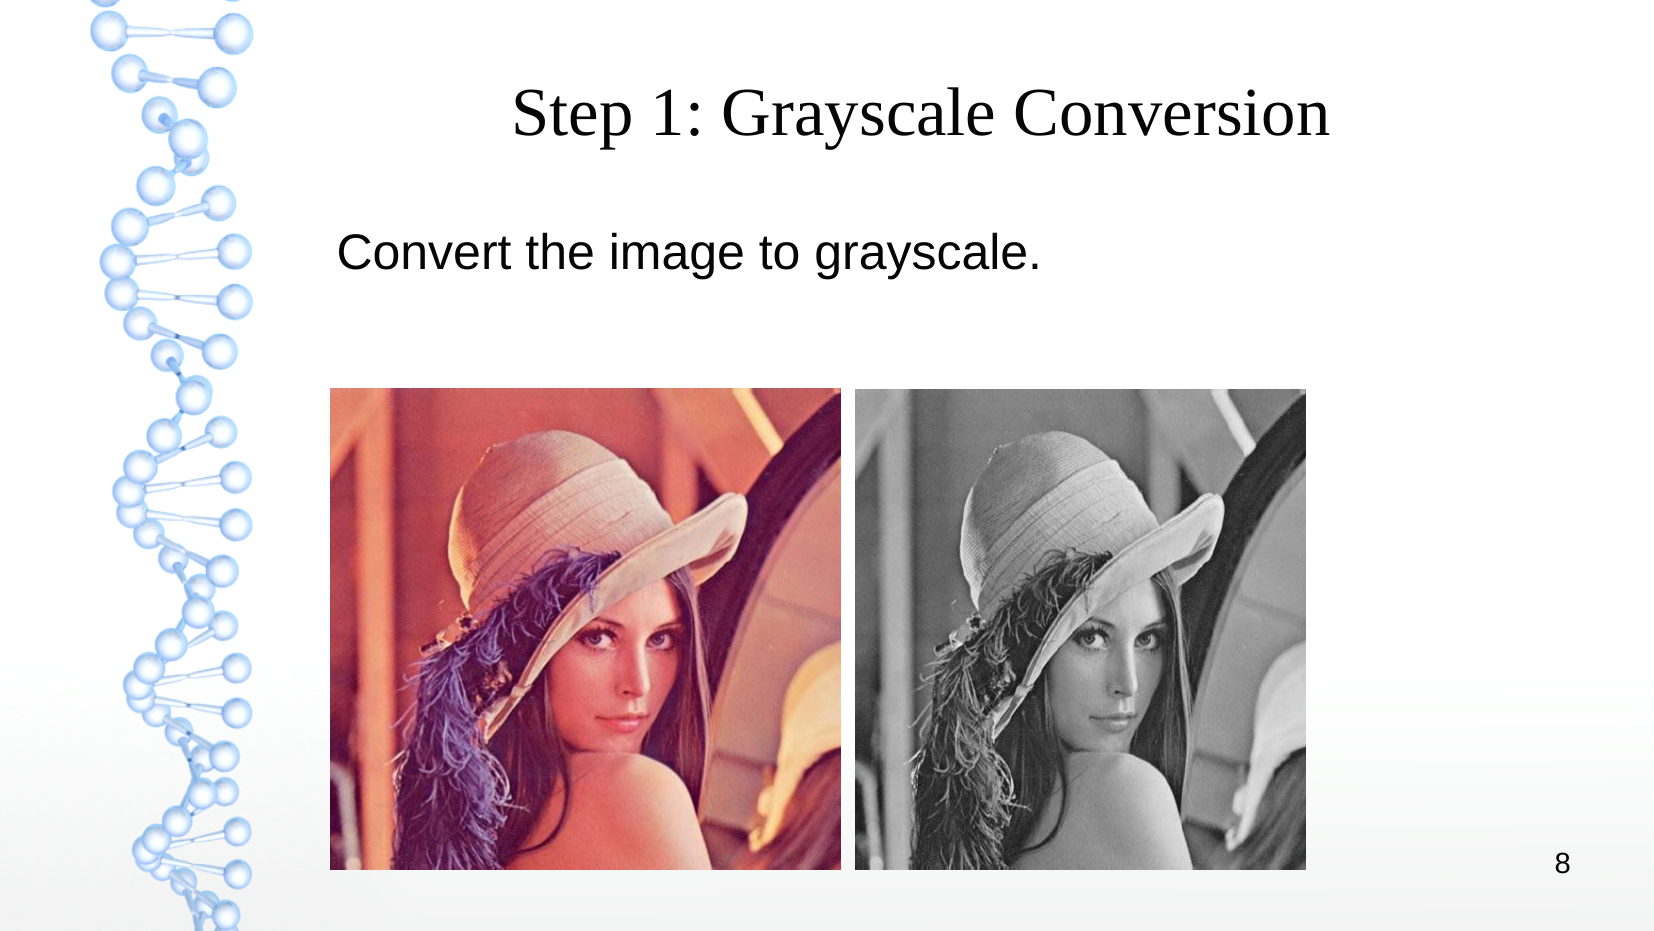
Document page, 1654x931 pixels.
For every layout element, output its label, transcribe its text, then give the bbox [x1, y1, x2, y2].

picture [0, 0, 1654, 931]
title Step 1: Grayscale Conversion [265, 35, 1595, 189]
list Convert the image to grayscale. [265, 224, 1595, 764]
